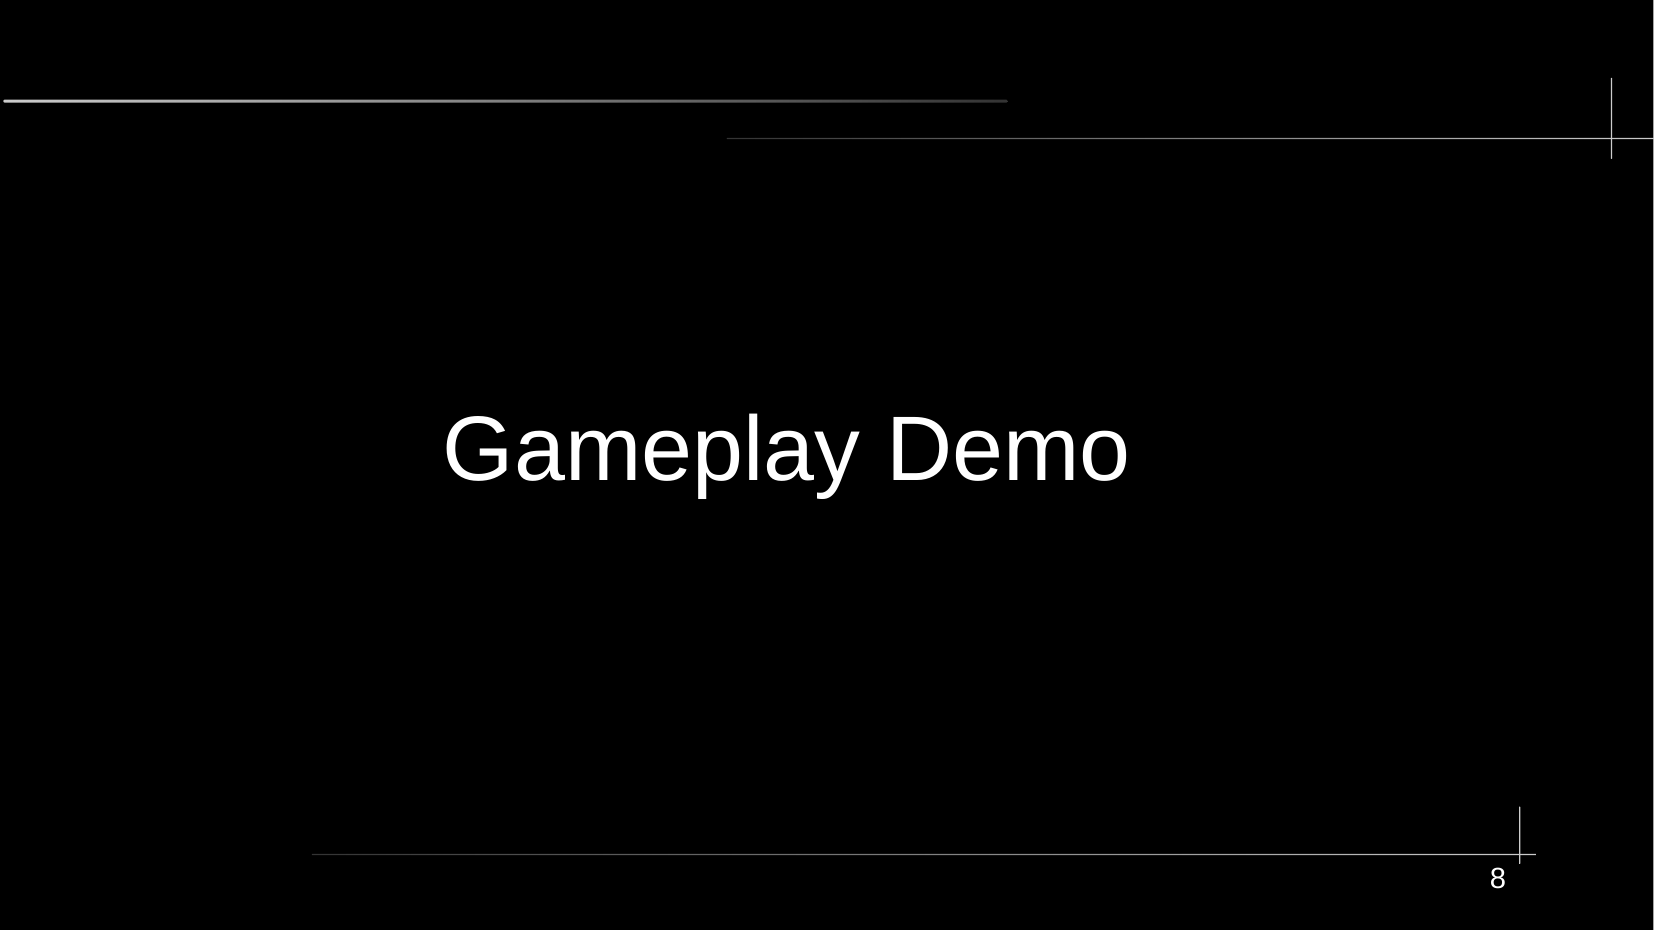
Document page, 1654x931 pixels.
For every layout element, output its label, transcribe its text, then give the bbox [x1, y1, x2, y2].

title Gameplay Demo [442, 395, 1654, 502]
